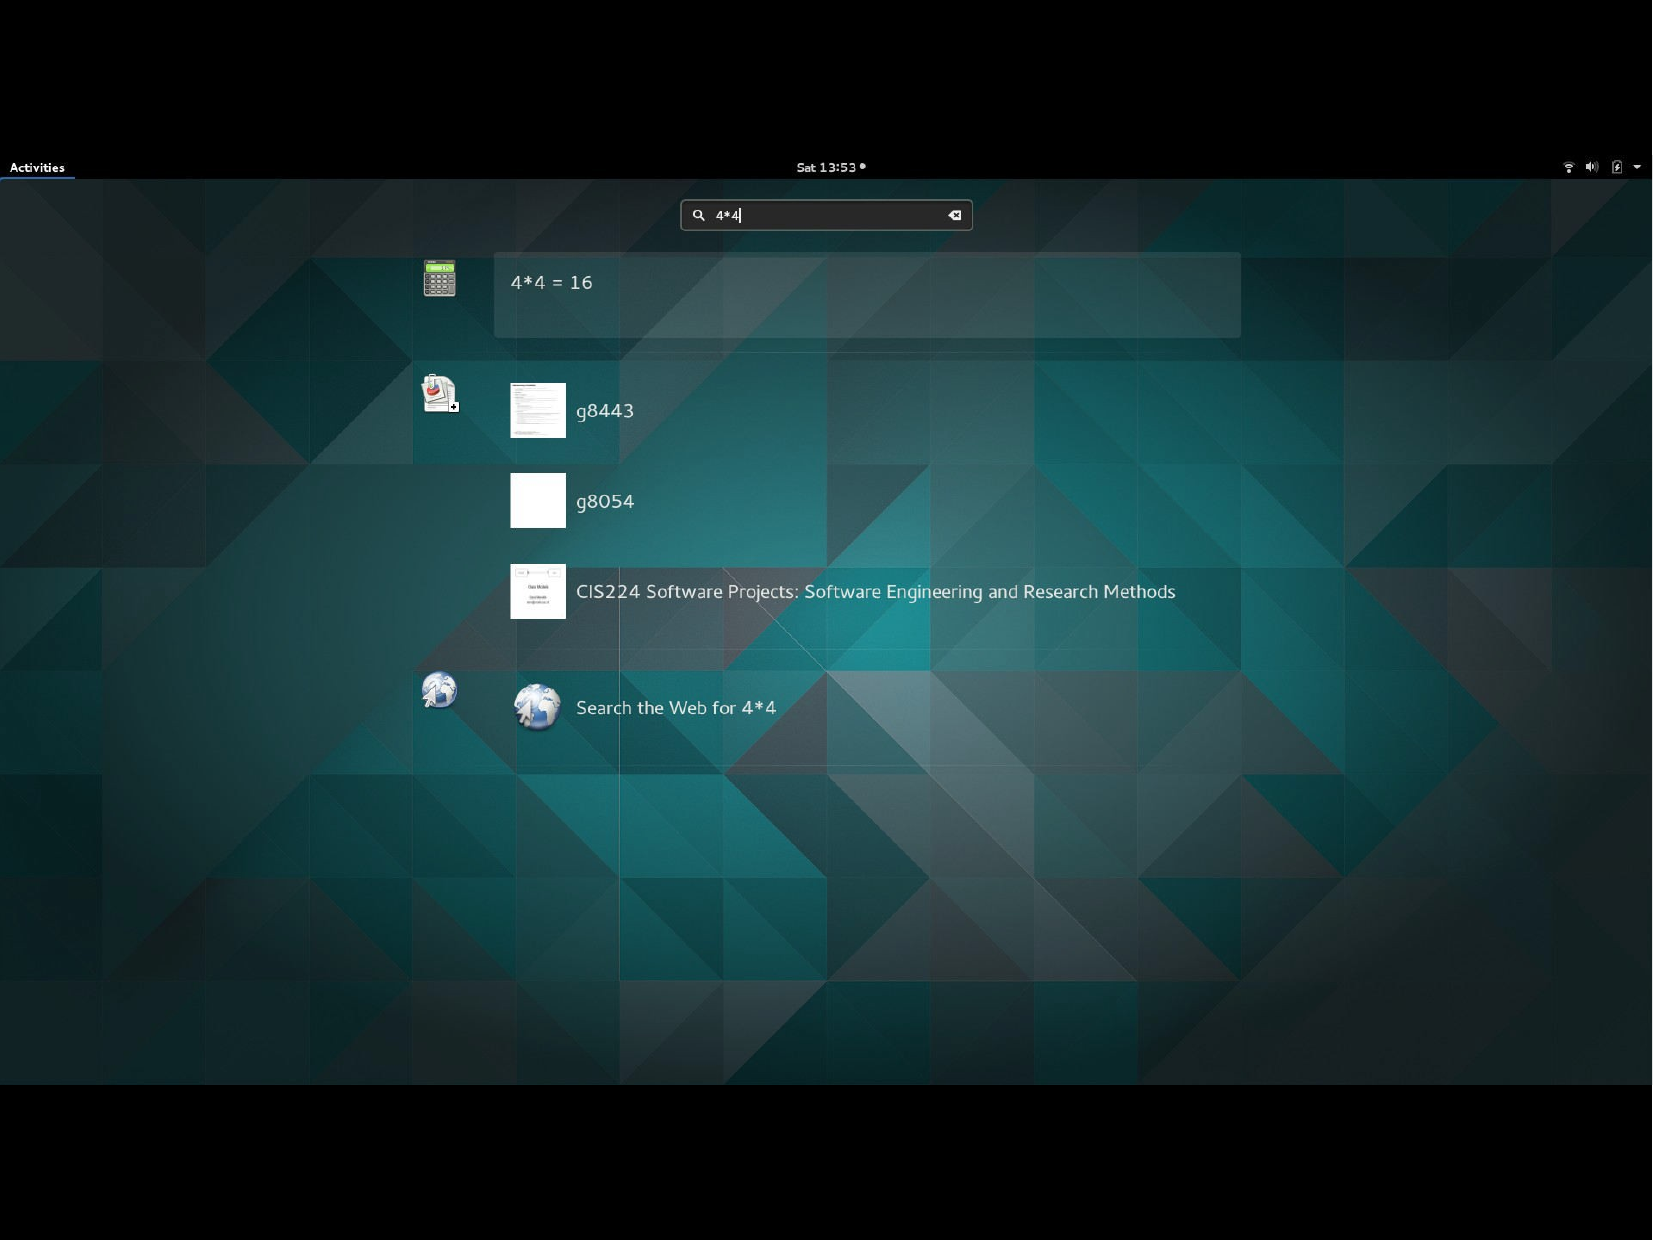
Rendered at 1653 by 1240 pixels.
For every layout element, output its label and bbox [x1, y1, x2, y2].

text_box [0, 0, 1652, 1240]
